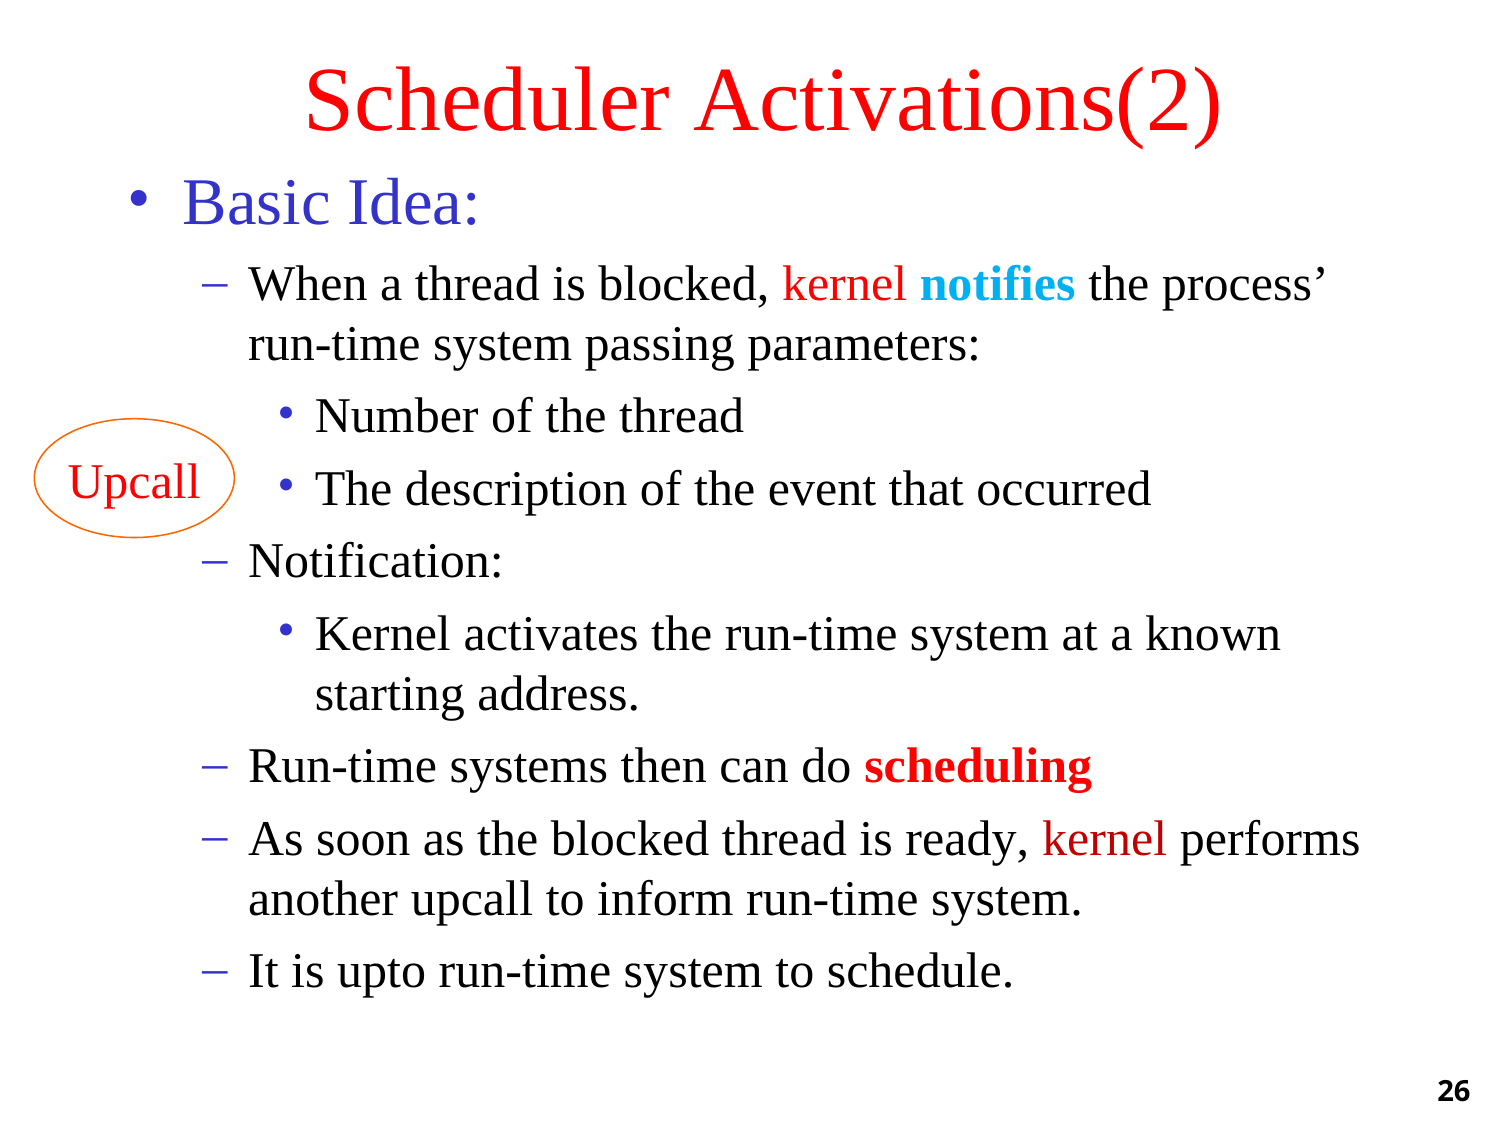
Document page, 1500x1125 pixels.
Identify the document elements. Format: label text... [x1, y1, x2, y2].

text_box Upcall [34, 418, 235, 538]
text_box Basic Idea: When a thread is blocked, kernel notifies the process’ run-time system passing parameters: Number of the thread The description of the event that occurred Notification: Kernel activates the run-time system at a known starting address. Run-time systems then can do scheduling As soon as the blocked thread is ready, kernel performs another upcall to inform run-time system. It is upto run-time system to schedule. [112, 149, 1388, 1038]
text_box <number> [1404, 1064, 1486, 1125]
text_box Scheduler Activations(2) [126, 0, 1402, 188]
